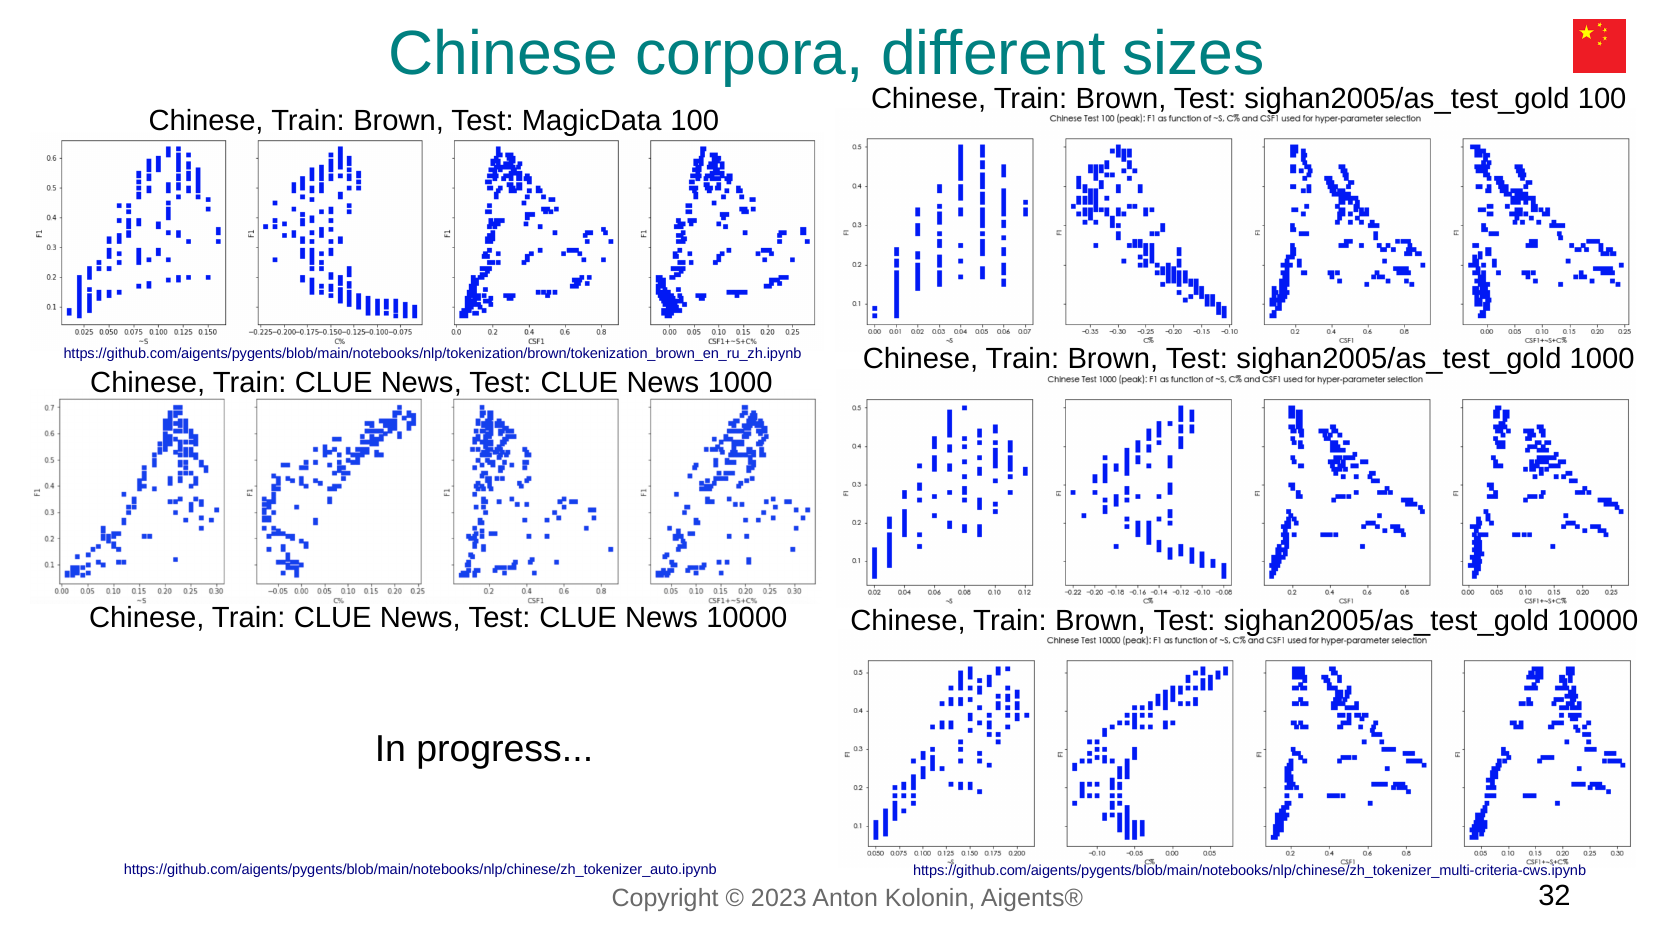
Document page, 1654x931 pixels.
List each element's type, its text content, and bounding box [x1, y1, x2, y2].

text_box https://github.com/aigents/pygents/blob/main/notebooks/nlp/chinese/zh_tokenizer_multi-criteria-cws.ipynb [898, 855, 1602, 887]
picture [835, 108, 1636, 352]
text_box In progress... [360, 720, 609, 777]
picture [1573, 19, 1626, 73]
text_box Chinese, Train: Brown, Test: MagicData 100 [133, 96, 789, 144]
text_box Chinese, Train: Brown, Test: sighan2005/as_test_gold 100 [856, 72, 1643, 125]
text_box Chinese, Train: Brown, Test: sighan2005/as_test_gold 10000 [835, 594, 1654, 647]
picture [30, 132, 824, 351]
picture [836, 369, 1636, 594]
text_box https://github.com/aigents/pygents/blob/main/notebooks/nlp/chinese/zh_tokenizer_auto.ipynb [109, 853, 732, 886]
text_box Chinese, Train: CLUE News, Test: CLUE News 1000 [75, 358, 834, 407]
picture [838, 647, 1636, 869]
text_box Chinese corpora, different sizes [0, 0, 1630, 106]
picture [30, 389, 822, 604]
text_box Chinese, Train: Brown, Test: sighan2005/as_test_gold 1000 [848, 332, 1651, 384]
text_box https://github.com/aigents/pygents/blob/main/notebooks/nlp/tokenization/brown/tokenization_brown_en_ru_zh.ipynb [48, 338, 817, 370]
text_box Chinese, Train: CLUE News, Test: CLUE News 10000 [34, 588, 843, 646]
